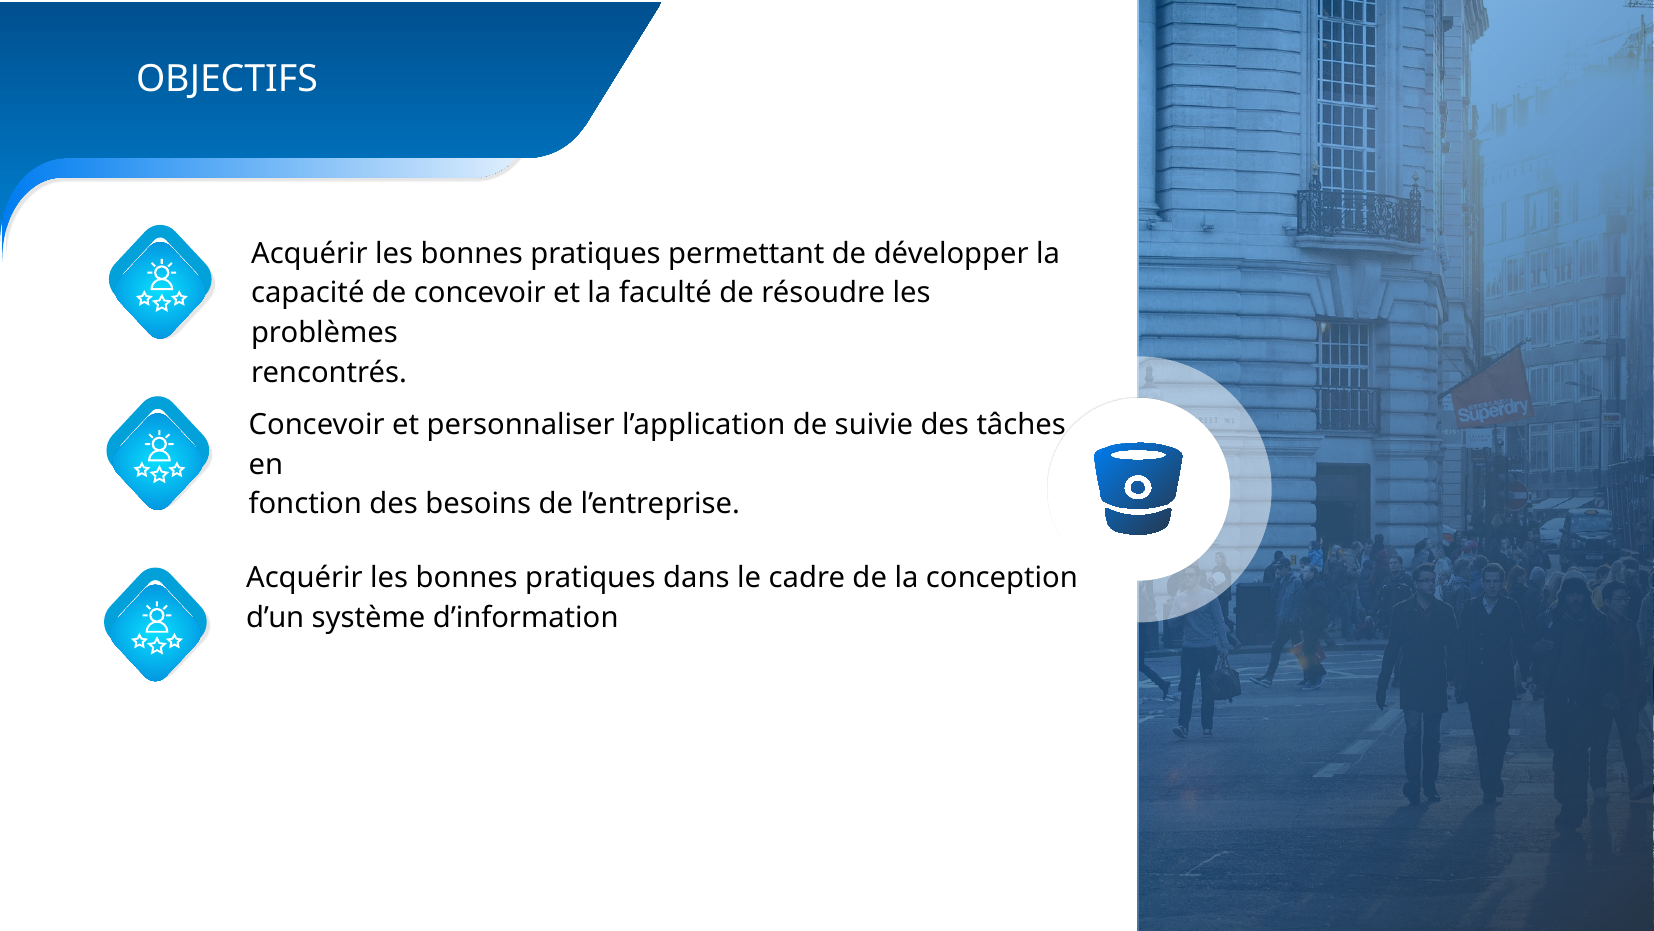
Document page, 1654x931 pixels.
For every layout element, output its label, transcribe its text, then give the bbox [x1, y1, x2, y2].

text_box [110, 573, 201, 682]
text_box [112, 402, 203, 510]
text_box Acquérir les bonnes pratiques permettant de développer la capacité de concevoir et la faculté de résoudre les problèmes rencontrés. [236, 224, 1099, 365]
text_box [0, 2, 662, 263]
text_box Acquérir les bonnes pratiques dans le cadre de la conception d’un système d’information [231, 549, 1094, 727]
text_box OBJECTIFS [121, 46, 334, 107]
text_box Concevoir et personnaliser l’application de suivie des tâches en fonction des besoins de l’entreprise. [233, 395, 1097, 519]
text_box [1008, 0, 1654, 931]
text_box [115, 231, 206, 339]
